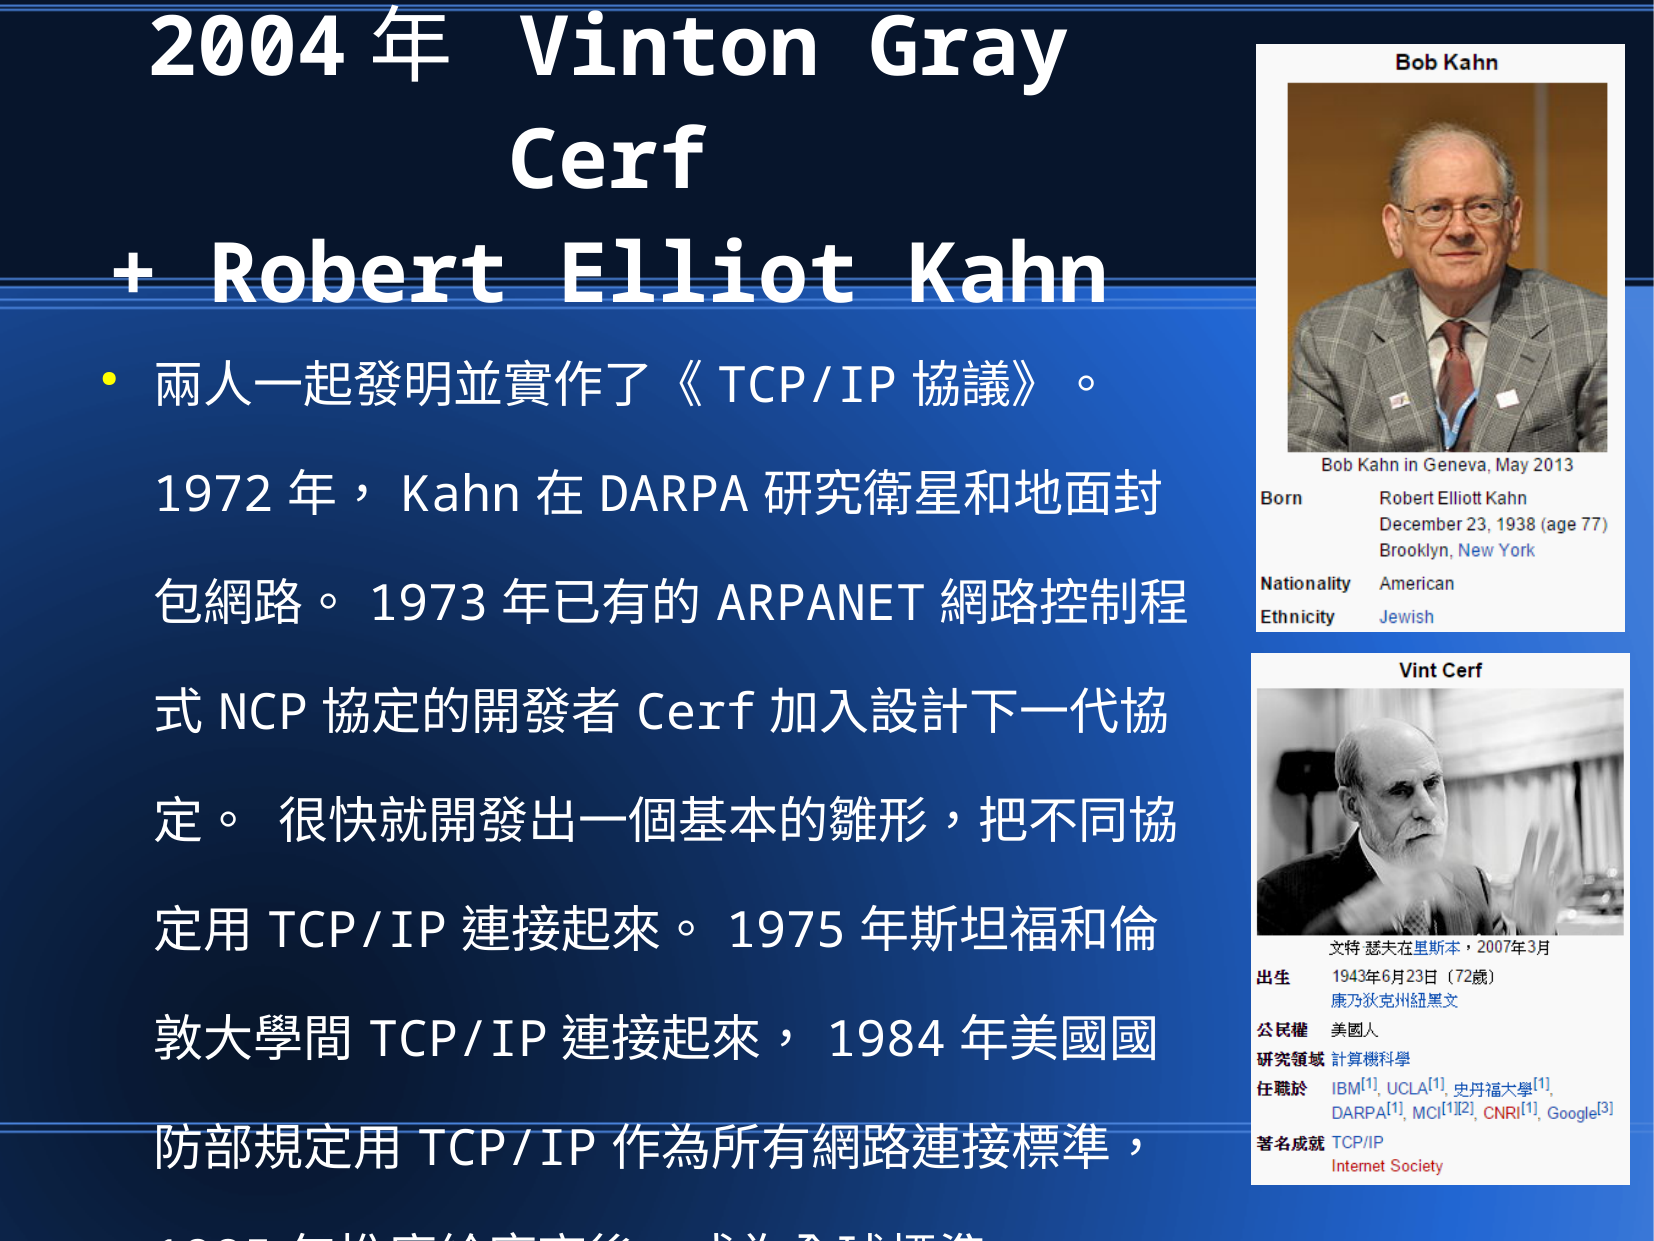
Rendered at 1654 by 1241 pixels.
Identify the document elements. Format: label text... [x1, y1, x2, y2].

list 兩人一起發明並實作了《TCP/IP協議》。 1972年，Kahn在DARPA研究衛星和地面封包網路。1973年已有的ARPANET網路控制程式NCP協定的開發者Cerf加入設計下一代協定。 很快就開發出一個基本的雛形，把不同協定用TCP/IP連接起來。1975年斯坦福和倫敦大學間TCP/IP連接起來，1984年美國國防部規定用TCP/IP作為所有網路連接標準，1985年推廣給廠商後，成為全球標準。 [82, 307, 1193, 1208]
picture [0, 0, 1654, 1241]
title 2004年 Vinton Gray Cerf + Robert Elliot Kahn [82, 2, 1134, 303]
